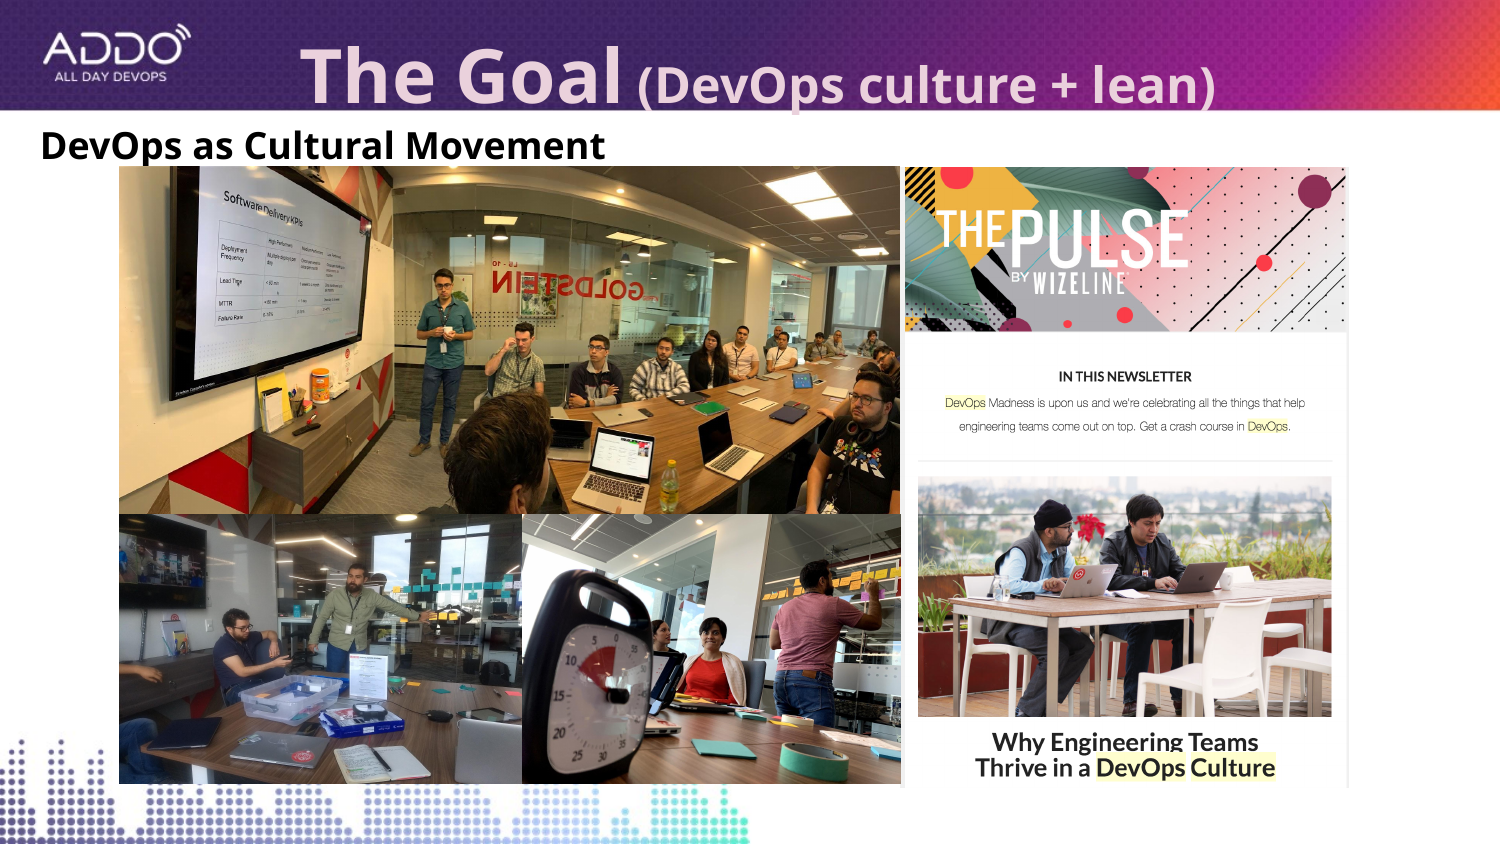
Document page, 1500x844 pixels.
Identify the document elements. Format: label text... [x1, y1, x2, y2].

text_box DevOps as Cultural Movement [24, 100, 883, 197]
picture [0, 0, 1500, 844]
text_box The Goal (DevOps culture + lean) [284, 0, 1349, 116]
